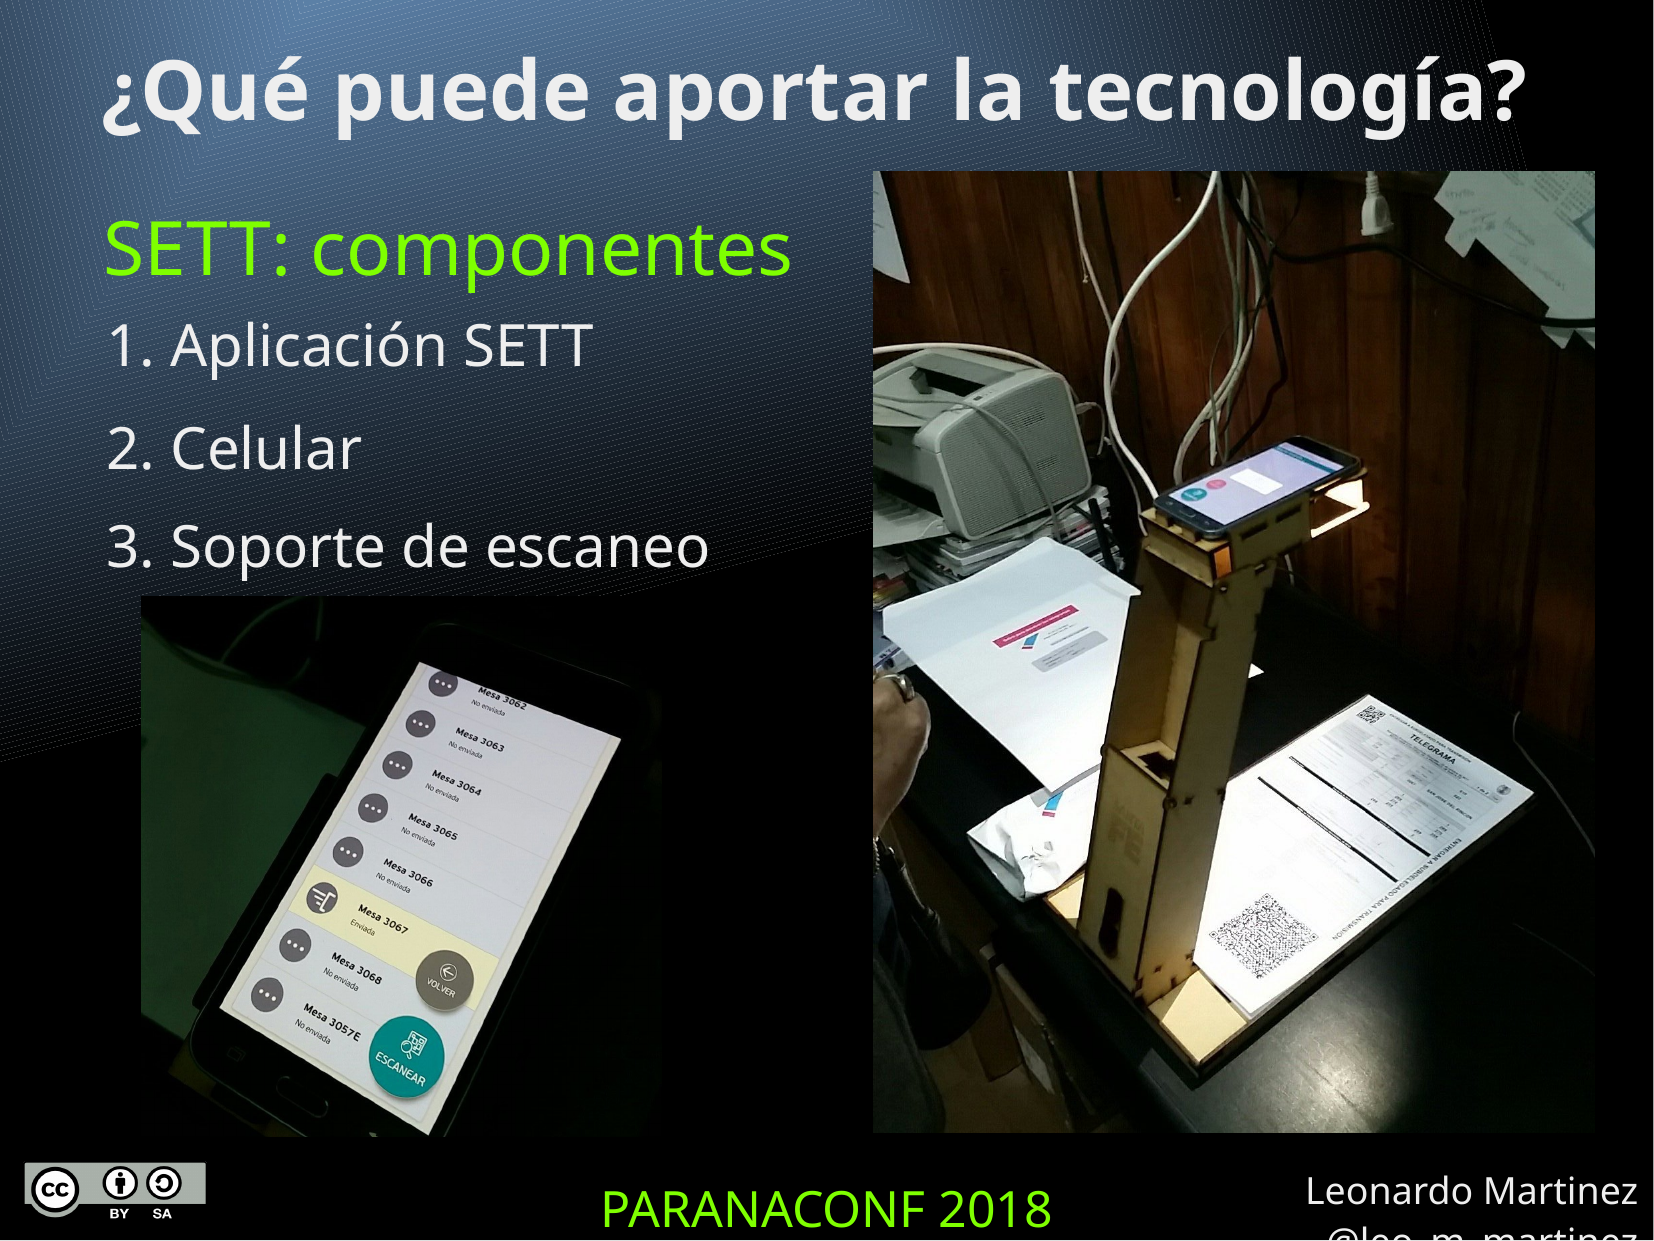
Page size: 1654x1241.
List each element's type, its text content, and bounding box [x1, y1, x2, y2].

title PARANACONF 2018 [563, 1187, 1090, 1229]
picture [141, 596, 662, 1137]
title 3. Soporte de escaneo [106, 501, 873, 589]
text_box SETT: componentes [88, 187, 873, 353]
text_box Leonardo Martinez @leo_m_martinez [1204, 1157, 1654, 1241]
picture [23, 1161, 207, 1222]
title 1. Aplicación SETT [106, 301, 733, 388]
title 2. Celular [106, 403, 438, 491]
picture [873, 171, 1595, 1133]
title ¿Qué puede aportar la tecnología? [23, 29, 1607, 148]
